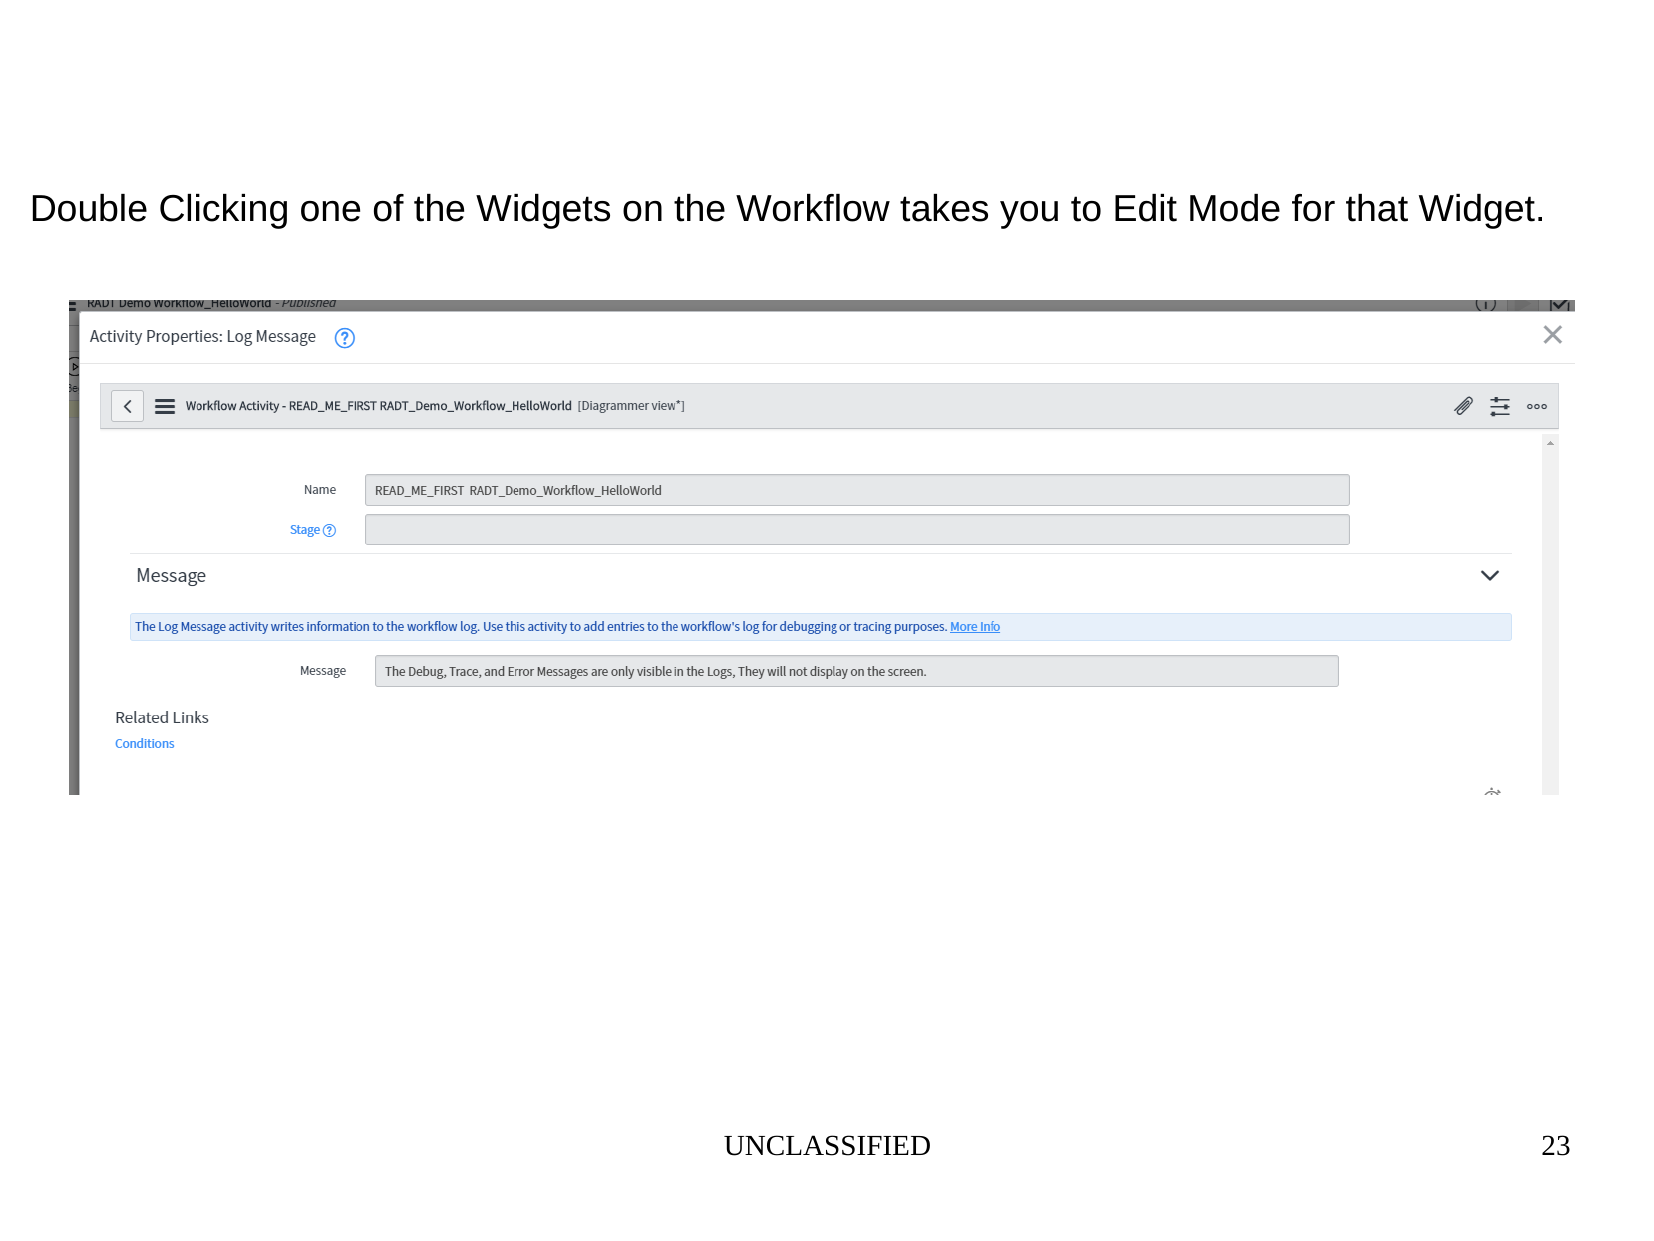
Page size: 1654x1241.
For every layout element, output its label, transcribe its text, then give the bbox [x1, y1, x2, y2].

text_box Double Clicking one of the Widgets on the Workflow takes you to Edit Mode for that Widget. [15, 180, 1651, 279]
picture [69, 300, 1576, 795]
